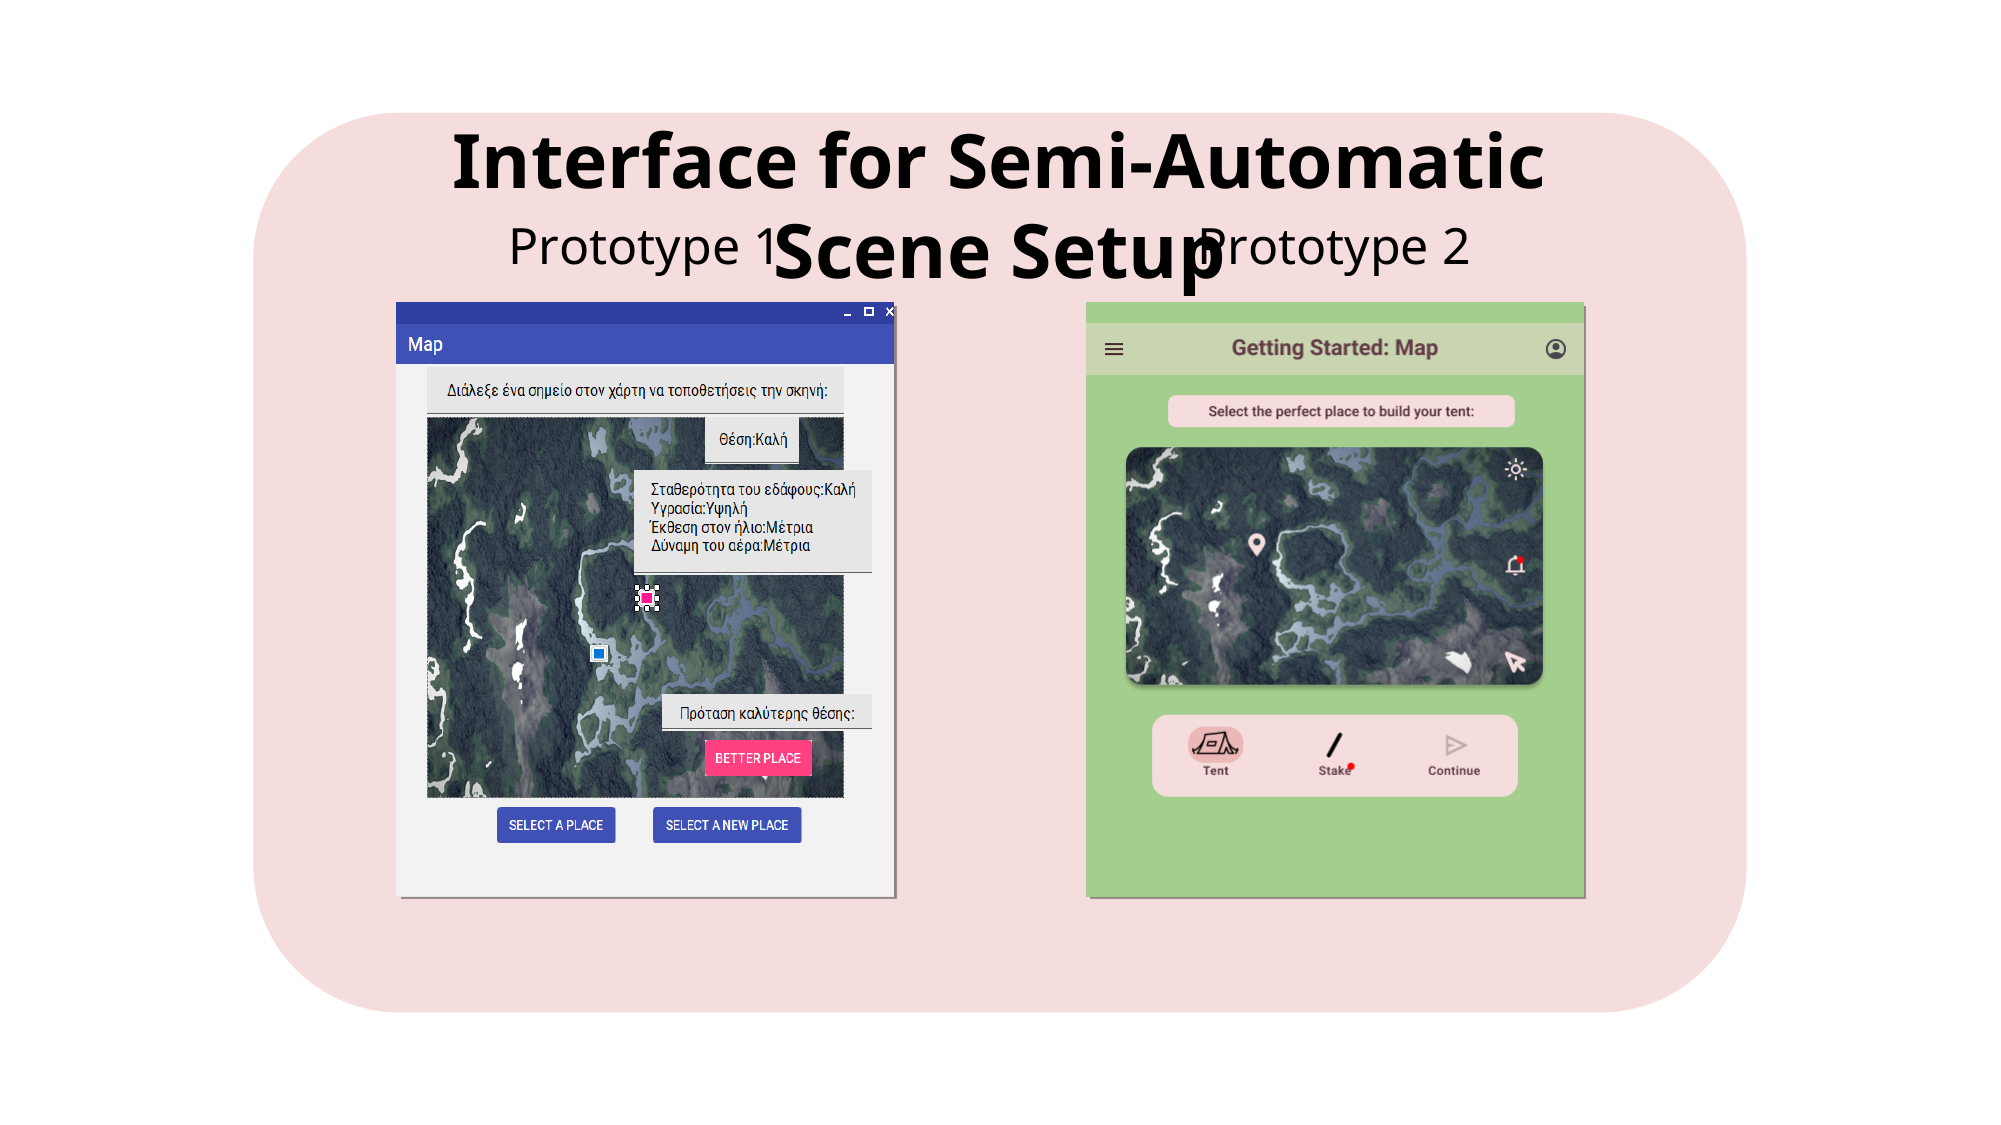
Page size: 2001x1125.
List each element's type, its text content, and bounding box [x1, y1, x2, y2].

text_box Interface for Semi-Automatic Scene Setup [390, 106, 1610, 213]
picture [1086, 302, 1584, 897]
picture [396, 302, 894, 897]
text_box Prototype 1 [375, 206, 916, 283]
text_box [247, 106, 1753, 1019]
text_box Prototype 2 [1064, 206, 1604, 283]
